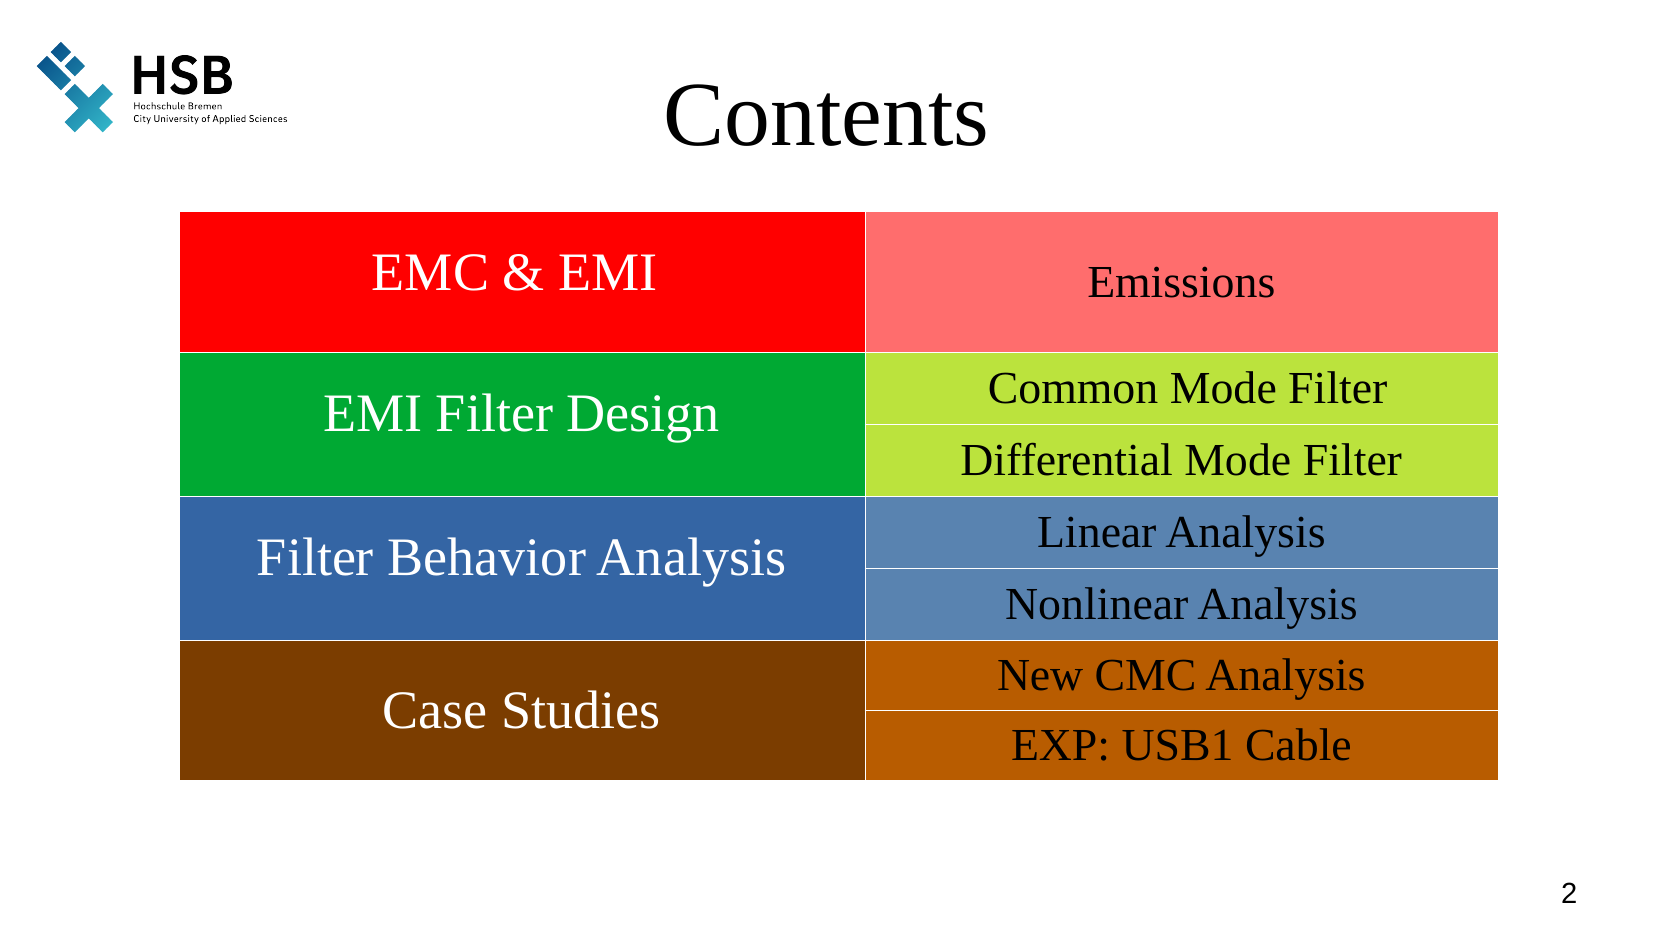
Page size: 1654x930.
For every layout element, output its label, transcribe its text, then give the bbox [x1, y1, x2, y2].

table_cell Nonlinear Analysis [866, 569, 1498, 640]
table_cell Differential Mode Filter [866, 425, 1498, 496]
picture [26, 23, 297, 149]
table_cell Common Mode Filter [866, 353, 1498, 424]
table_cell Filter Behavior Analysis [180, 497, 865, 640]
table_cell EMI Filter Design [180, 353, 865, 496]
table_header Emissions [866, 212, 1498, 352]
table_cell Linear Analysis [866, 497, 1498, 568]
table_cell EXP: USB1 Cable [866, 711, 1498, 780]
title Contents [82, 37, 1571, 193]
text_box <number> [1546, 870, 1653, 926]
table_header EMC & EMI [180, 212, 865, 352]
table_cell New CMC Analysis [866, 641, 1498, 710]
table_cell Case Studies [180, 641, 865, 780]
